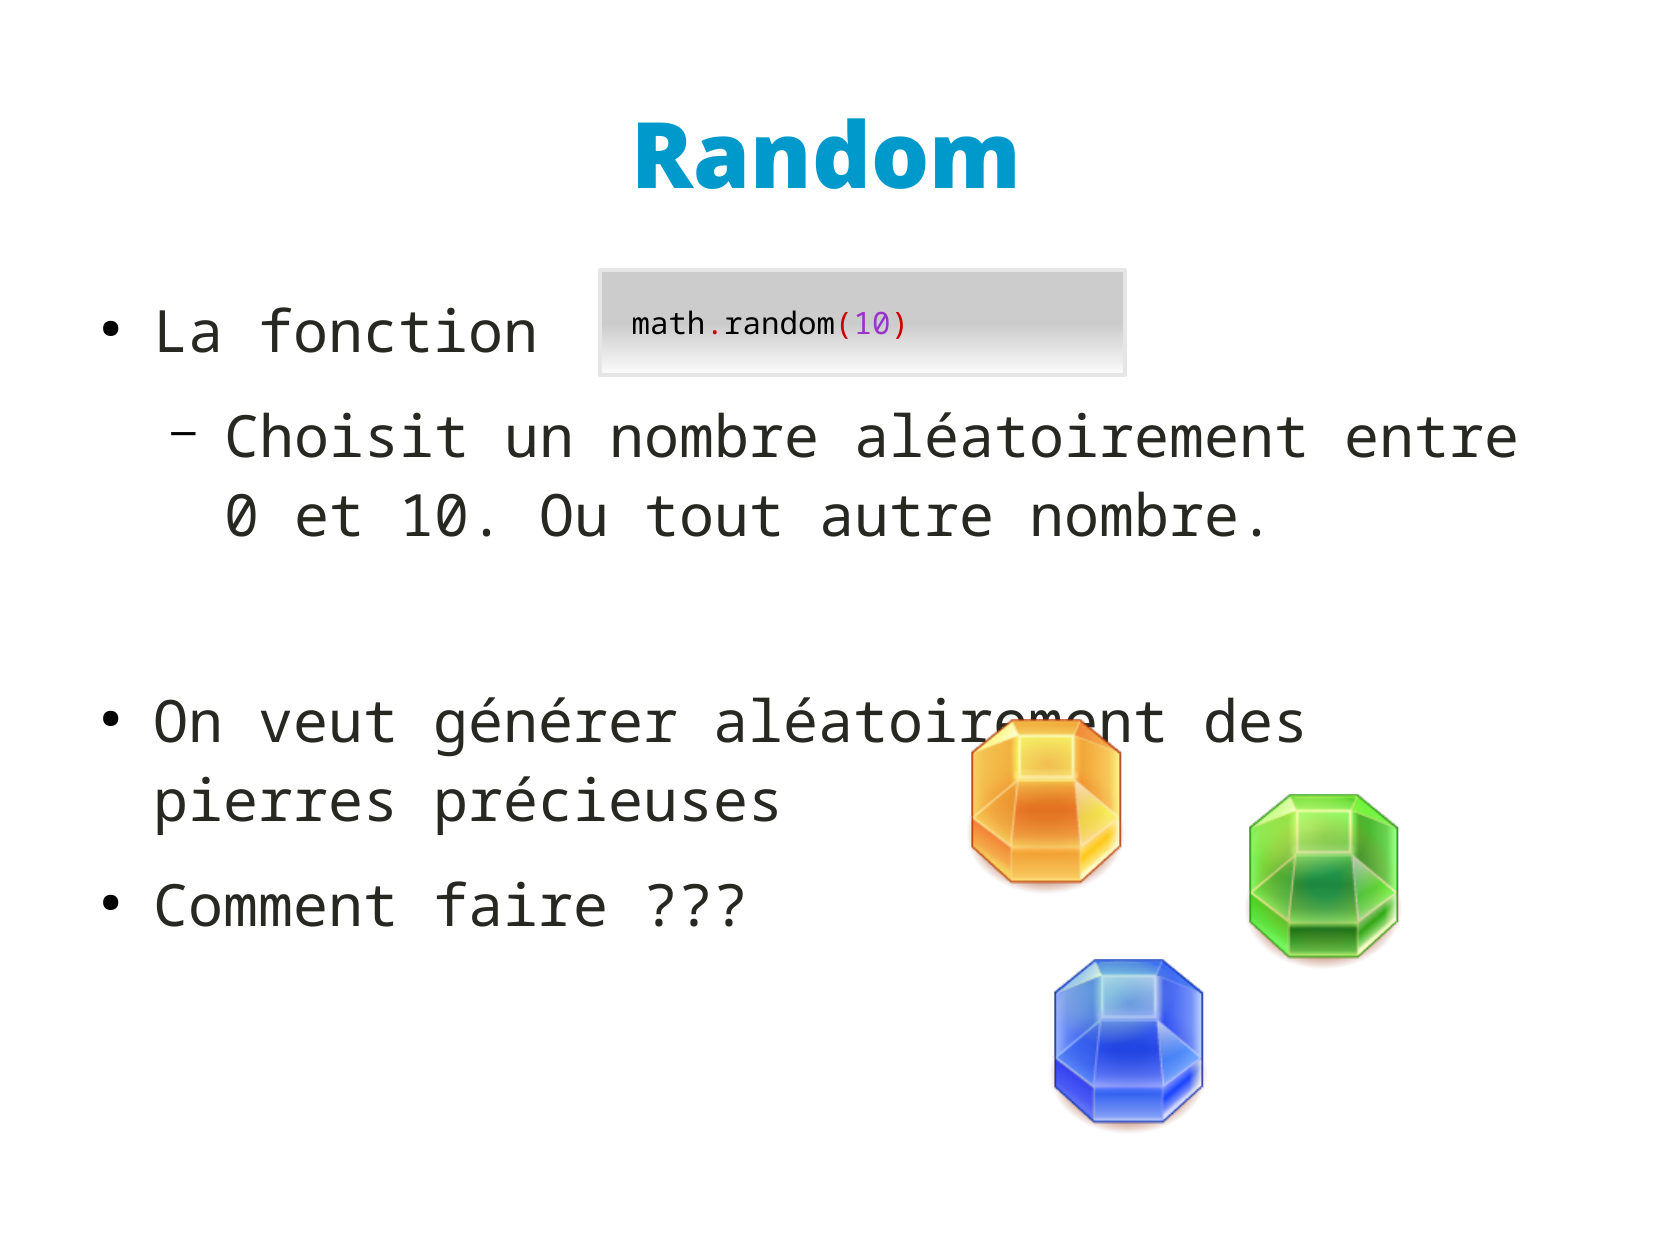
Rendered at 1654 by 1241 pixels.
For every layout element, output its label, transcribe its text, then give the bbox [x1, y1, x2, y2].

title Random [82, 49, 1571, 257]
picture [1245, 794, 1403, 970]
list math.random(10) [600, 270, 1126, 376]
picture [1050, 959, 1208, 1135]
picture [967, 719, 1126, 895]
list La fonction Choisit un nombre aléatoirement entre 0 et 10. Ou tout autre nombre. On veut générer aléatoirement des pierres précieuses Comment faire ??? [82, 290, 1571, 1010]
